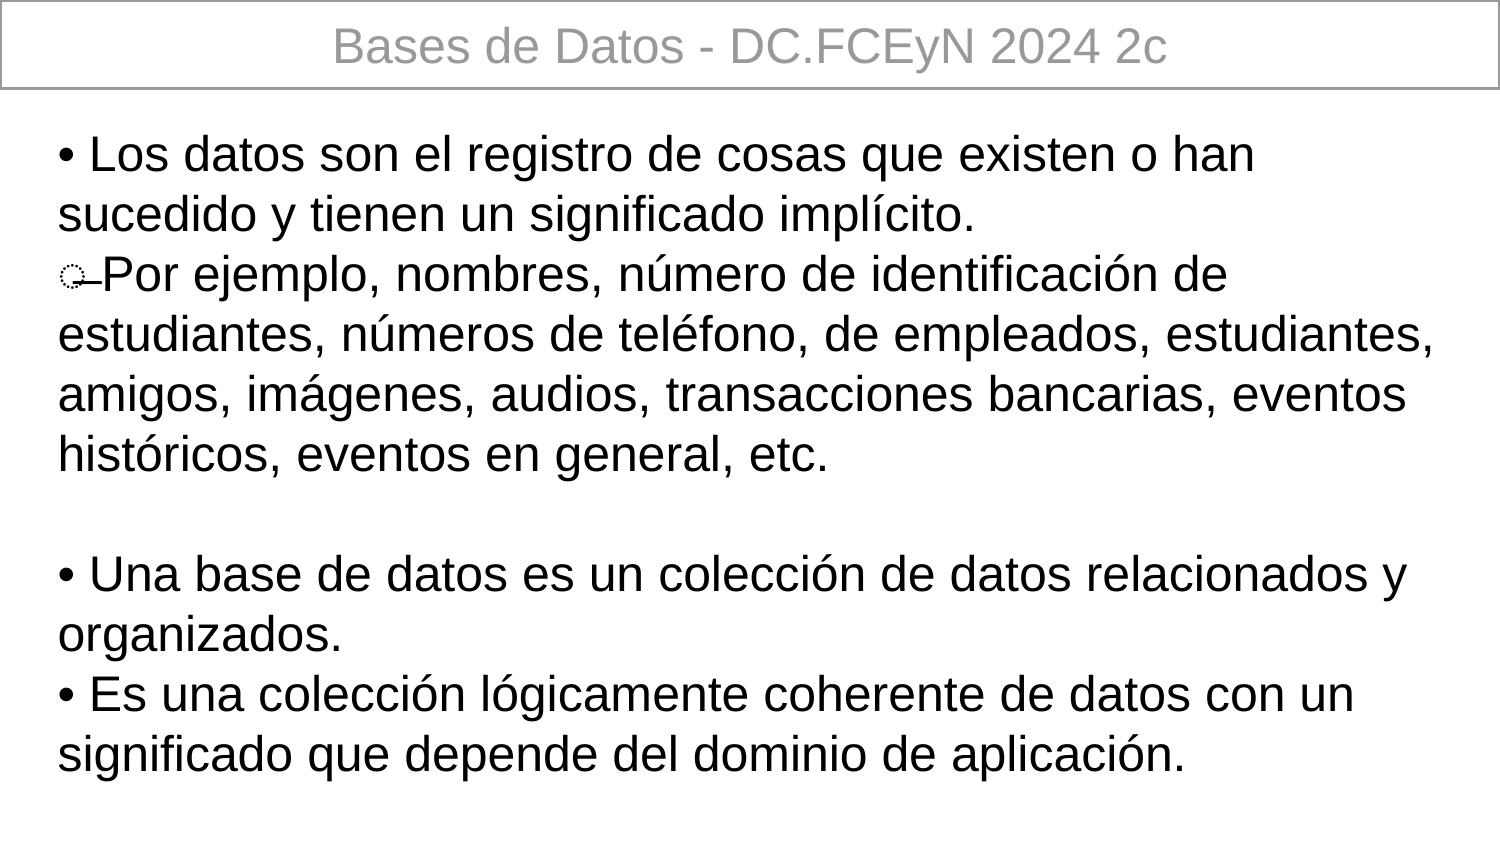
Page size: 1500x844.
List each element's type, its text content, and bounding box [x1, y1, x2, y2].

title Bases de Datos - DC.FCEyN 2024 2c [0, 0, 1500, 89]
text_box • Los datos son el registro de cosas que existen o han sucedido y tienen un significado implícito. ̶ Por ejemplo, nombres, número de identificación de estudiantes, números de teléfono, de empleados, estudiantes, amigos, imágenes, audios, transacciones bancarias, eventos históricos, eventos en general, etc. • Una base de datos es un colección de datos relacionados y organizados. • Es una colección lógicamente coherente de datos con un significado que depende del dominio de aplicación. [42, 106, 1500, 797]
